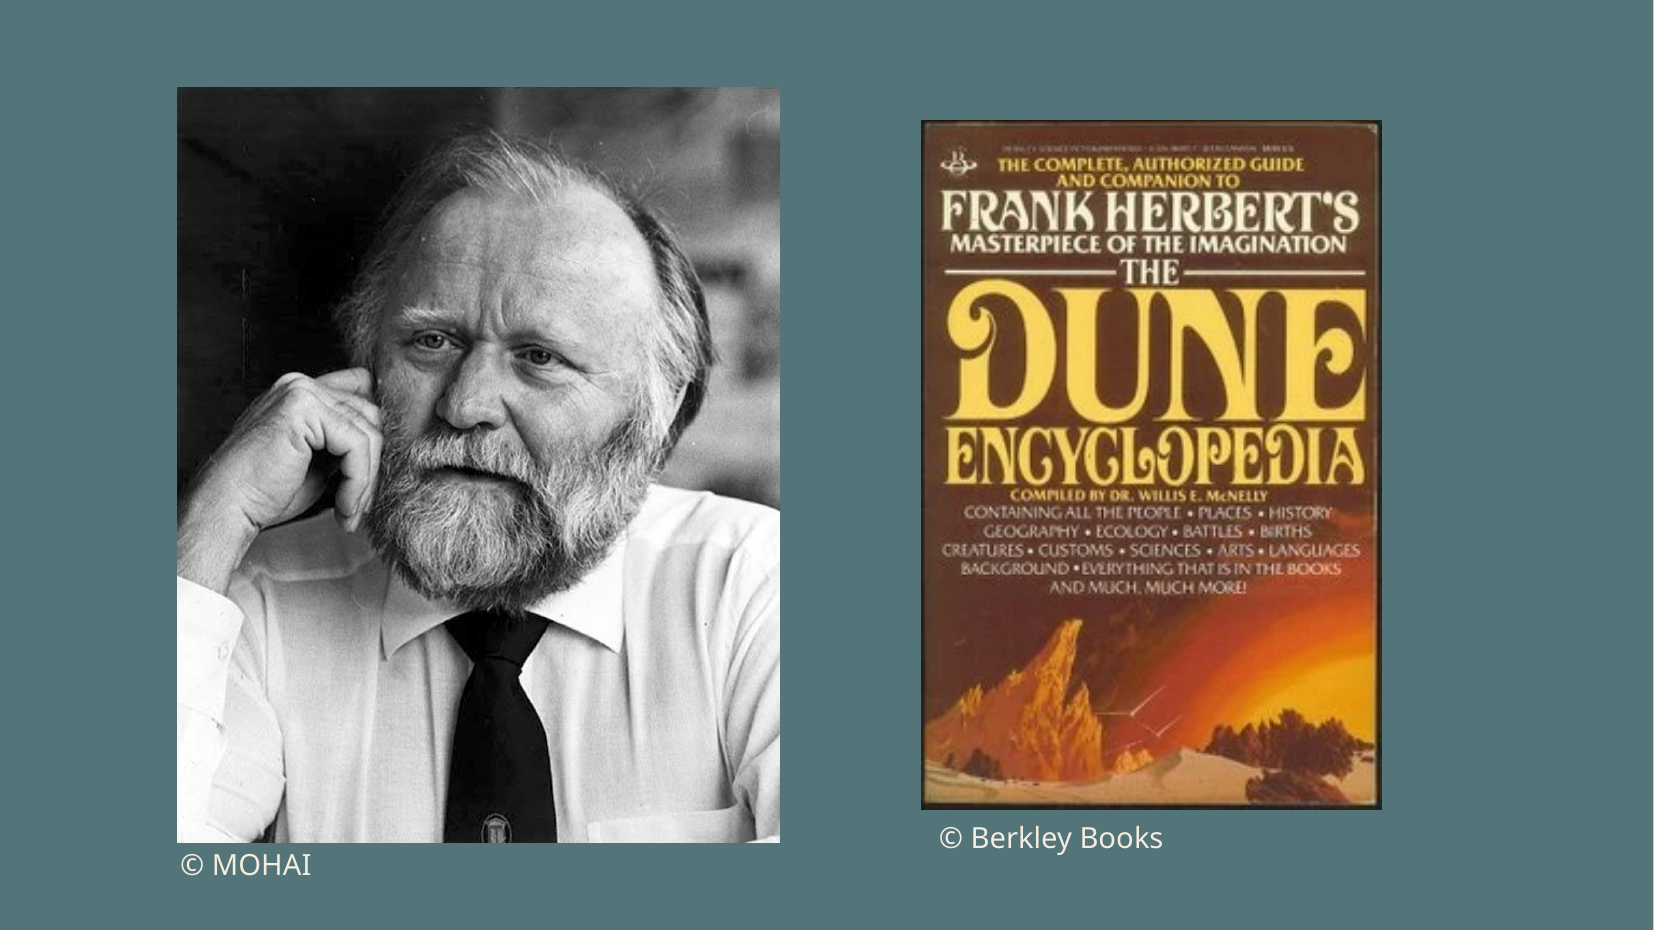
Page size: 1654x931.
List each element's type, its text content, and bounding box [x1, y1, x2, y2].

picture [177, 87, 780, 843]
picture [921, 120, 1382, 810]
text_box © Berkley Books [924, 809, 1229, 864]
text_box © MOHAI [165, 836, 326, 891]
